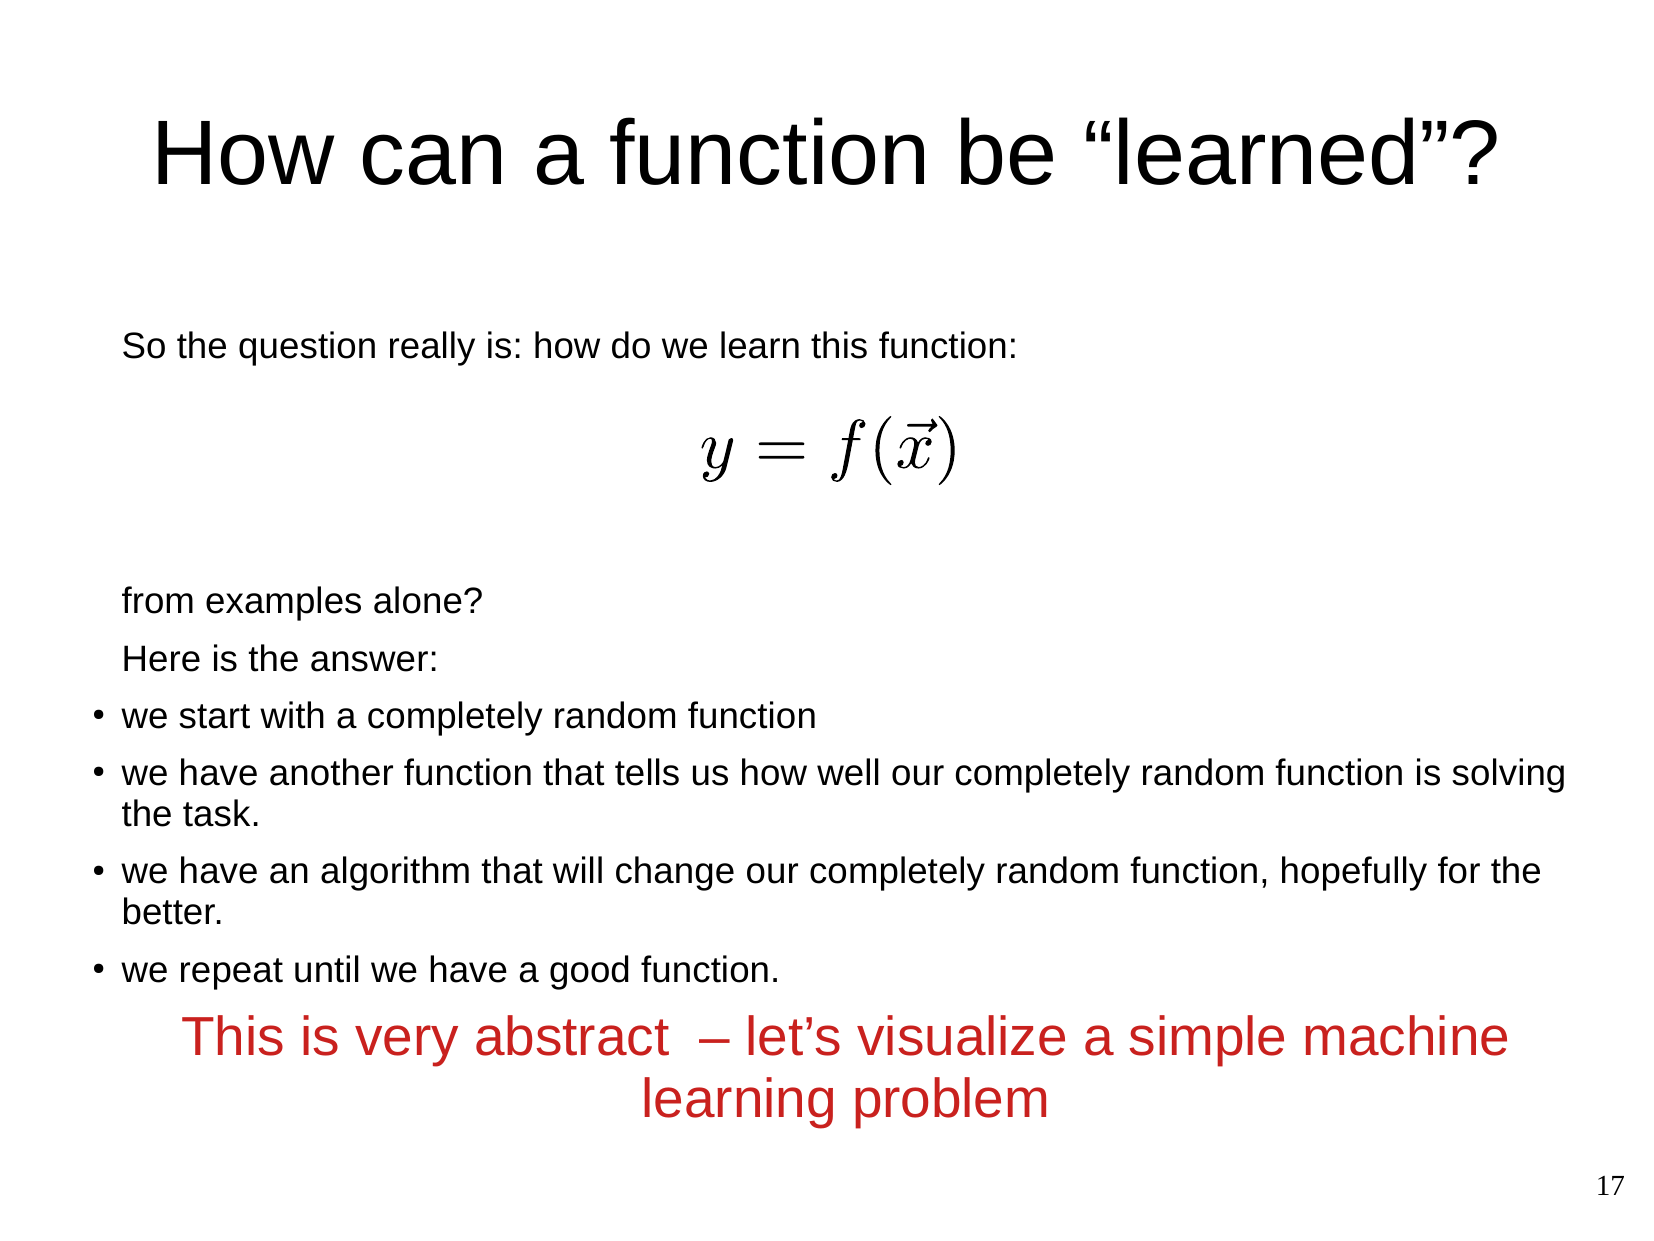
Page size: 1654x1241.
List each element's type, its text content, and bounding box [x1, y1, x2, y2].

title How can a function be “learned”? [82, 49, 1571, 257]
list So the question really is: how do we learn this function: from examples alone? Here is the answer: we start with a completely random function we have another function that tells us how well our completely random function is solving the task. we have an algorithm that will change our completely random function, hopefully for the better. we repeat until we have a good function. This is very abstract – let’s visualize a simple machine learning problem [82, 324, 1571, 1140]
picture [696, 413, 965, 488]
